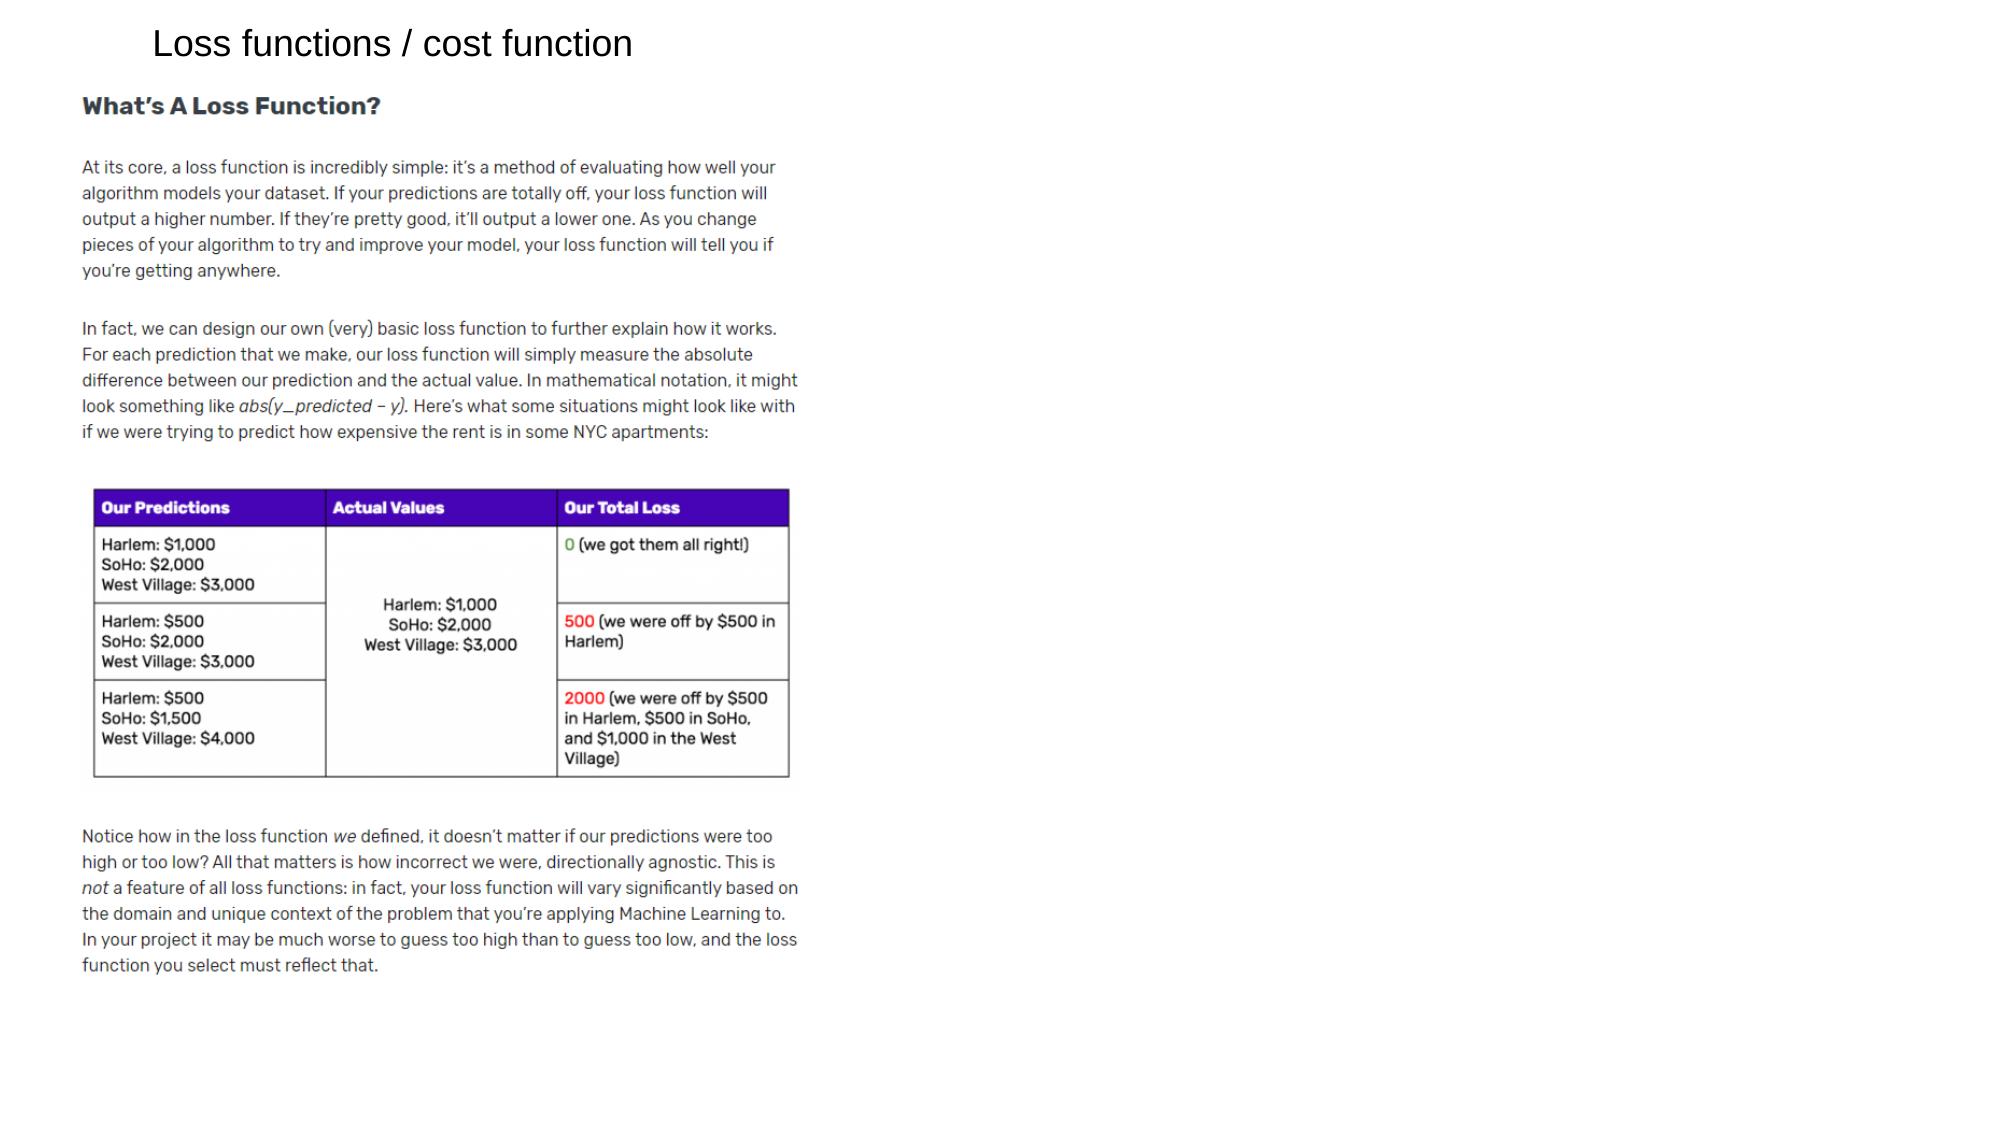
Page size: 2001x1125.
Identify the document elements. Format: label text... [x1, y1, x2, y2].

title Loss functions / cost function [137, 0, 1863, 82]
picture [74, 81, 808, 980]
